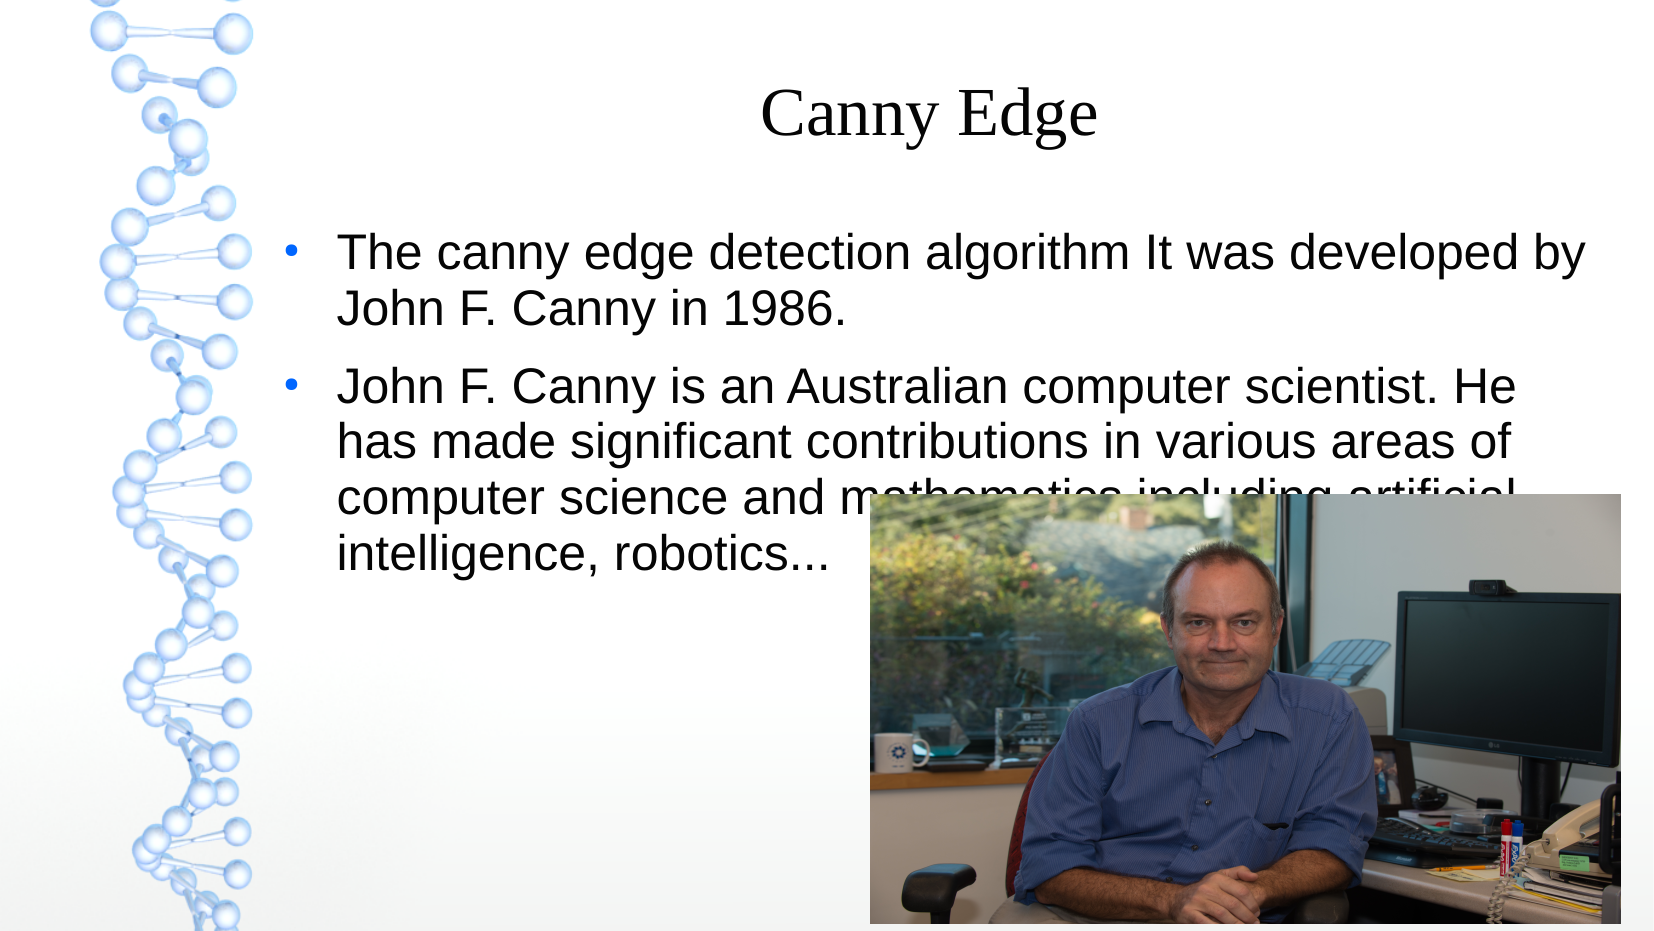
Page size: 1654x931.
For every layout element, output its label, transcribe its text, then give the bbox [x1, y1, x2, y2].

picture [0, 0, 1654, 931]
list The canny edge detection algorithm It was developed by John F. Canny in 1986. John F. Canny is an Australian computer scientist. He has made significant contributions in various areas of computer science and mathematics including artificial intelligence, robotics... [265, 224, 1595, 764]
title Canny Edge [265, 35, 1595, 189]
